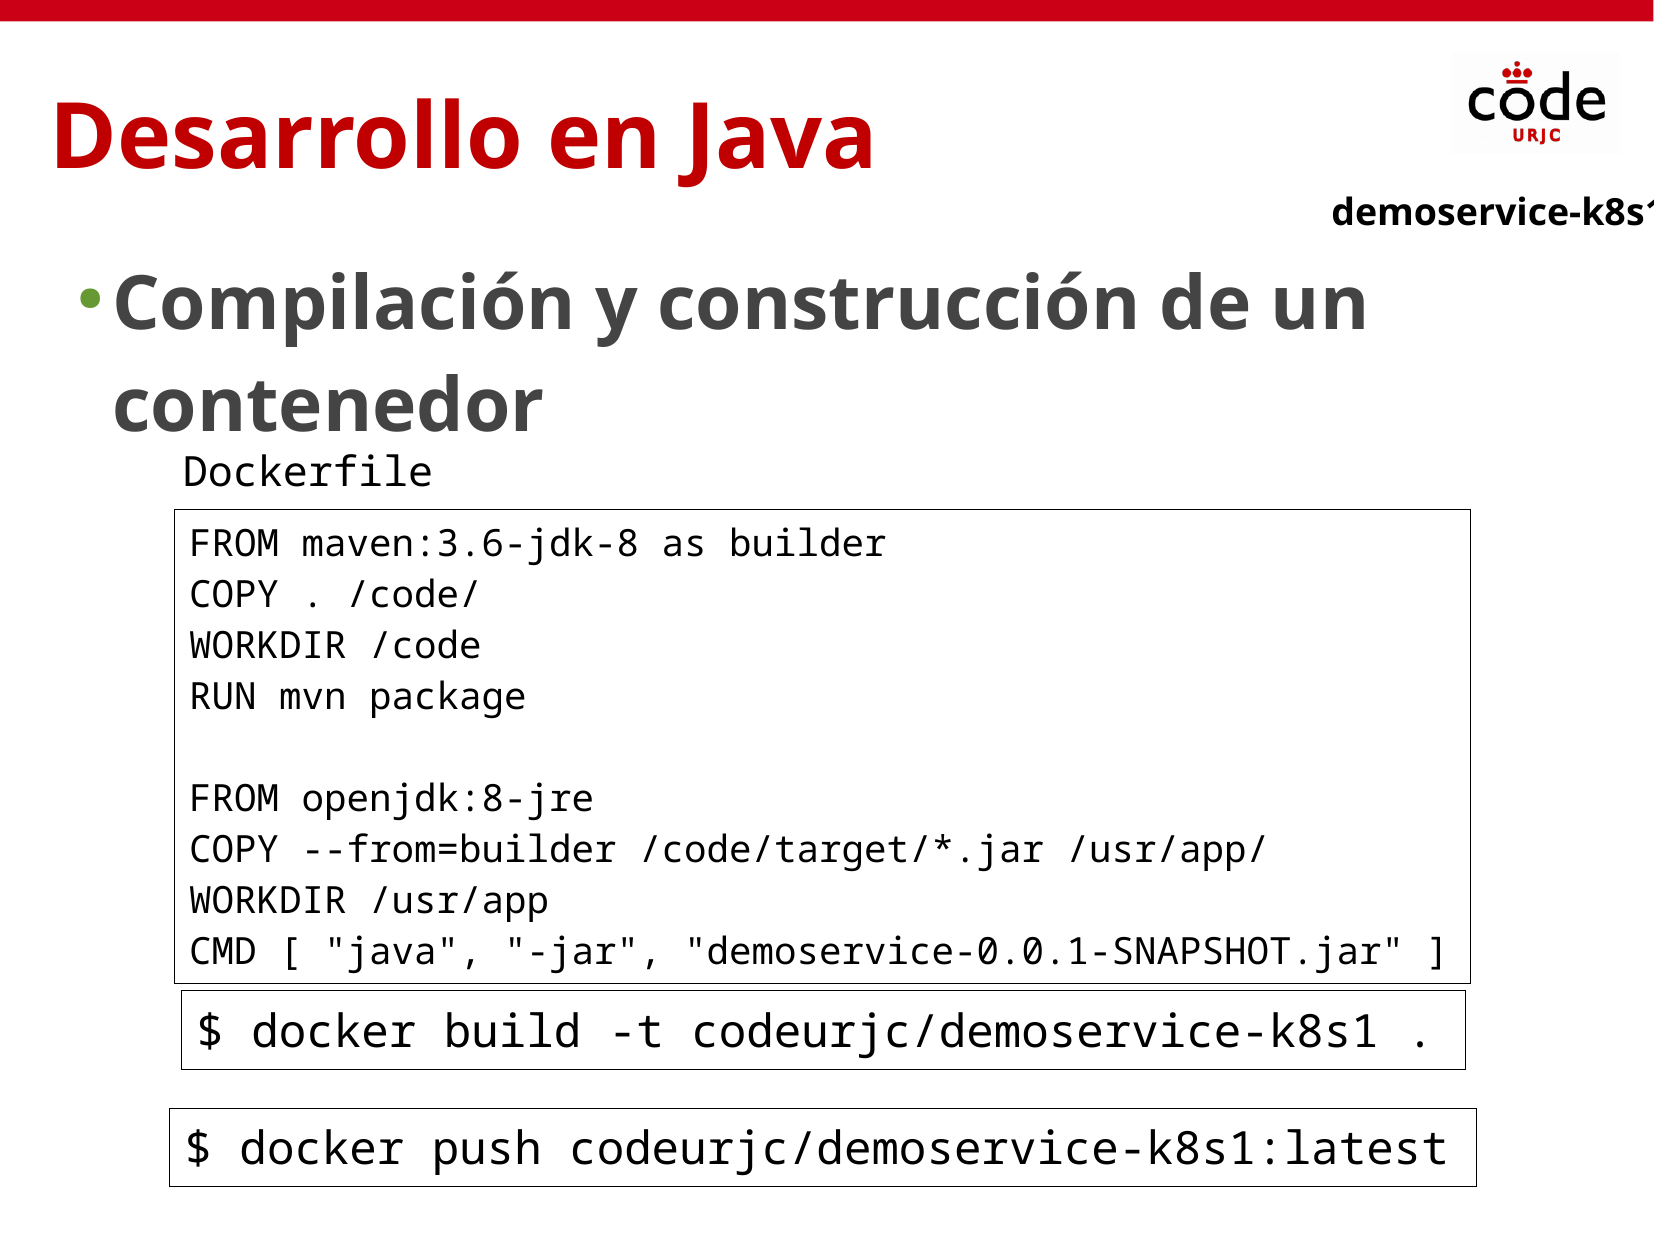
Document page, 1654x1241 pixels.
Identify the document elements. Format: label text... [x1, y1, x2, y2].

text_box $ docker build -t codeurjc/demoservice-k8s1 . [181, 990, 1466, 1070]
picture [1452, 52, 1620, 154]
text_box Dockerfile [168, 434, 758, 546]
list Compilación y construcción de un contenedor [76, 248, 1566, 1067]
text_box $ docker push codeurjc/demoservice-k8s1:latest [169, 1108, 1477, 1186]
text_box demoservice-k8s1 [1316, 178, 1654, 242]
text_box FROM maven:3.6-jdk-8 as builder COPY . /code/ WORKDIR /code RUN mvn package FROM openjdk:8-jre COPY --from=builder /code/target/*.jar /usr/app/ WORKDIR /usr/app CMD [ "java", "-jar", "demoservice-0.0.1-SNAPSHOT.jar" ] [174, 509, 1471, 960]
title Desarrollo en Java [34, 62, 1437, 126]
